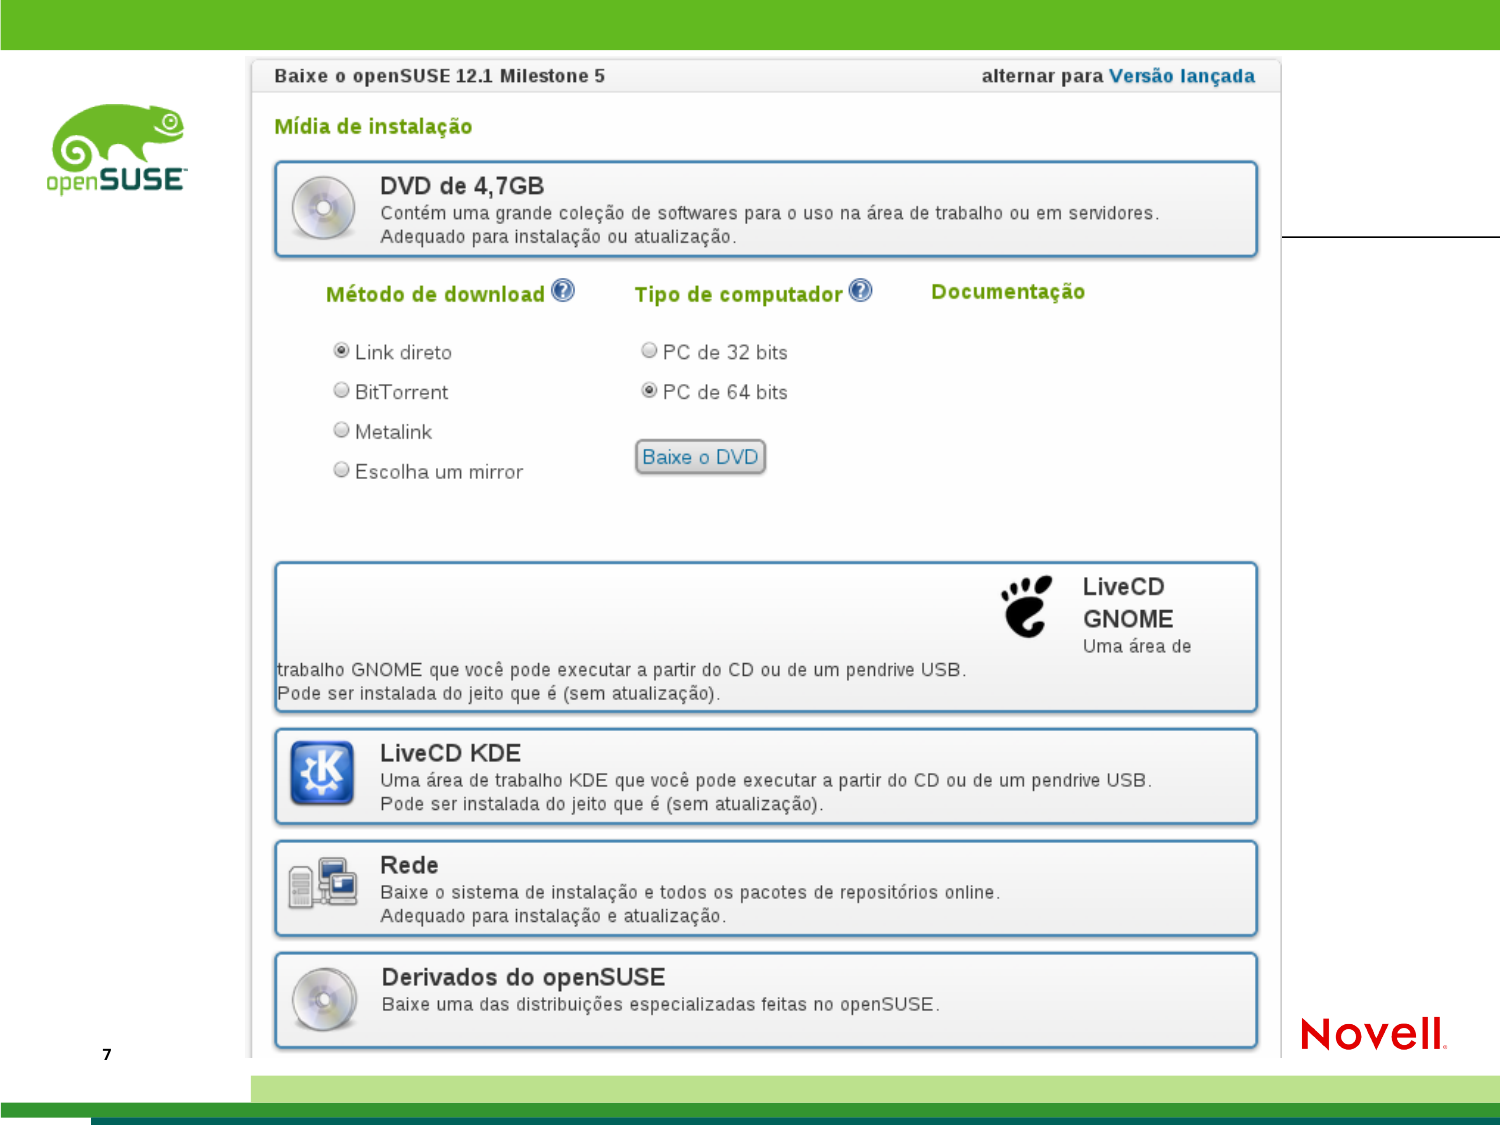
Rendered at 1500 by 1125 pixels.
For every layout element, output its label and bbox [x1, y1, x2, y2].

picture [245, 56, 1282, 1058]
picture [47, 104, 188, 197]
picture [1295, 1011, 1453, 1056]
